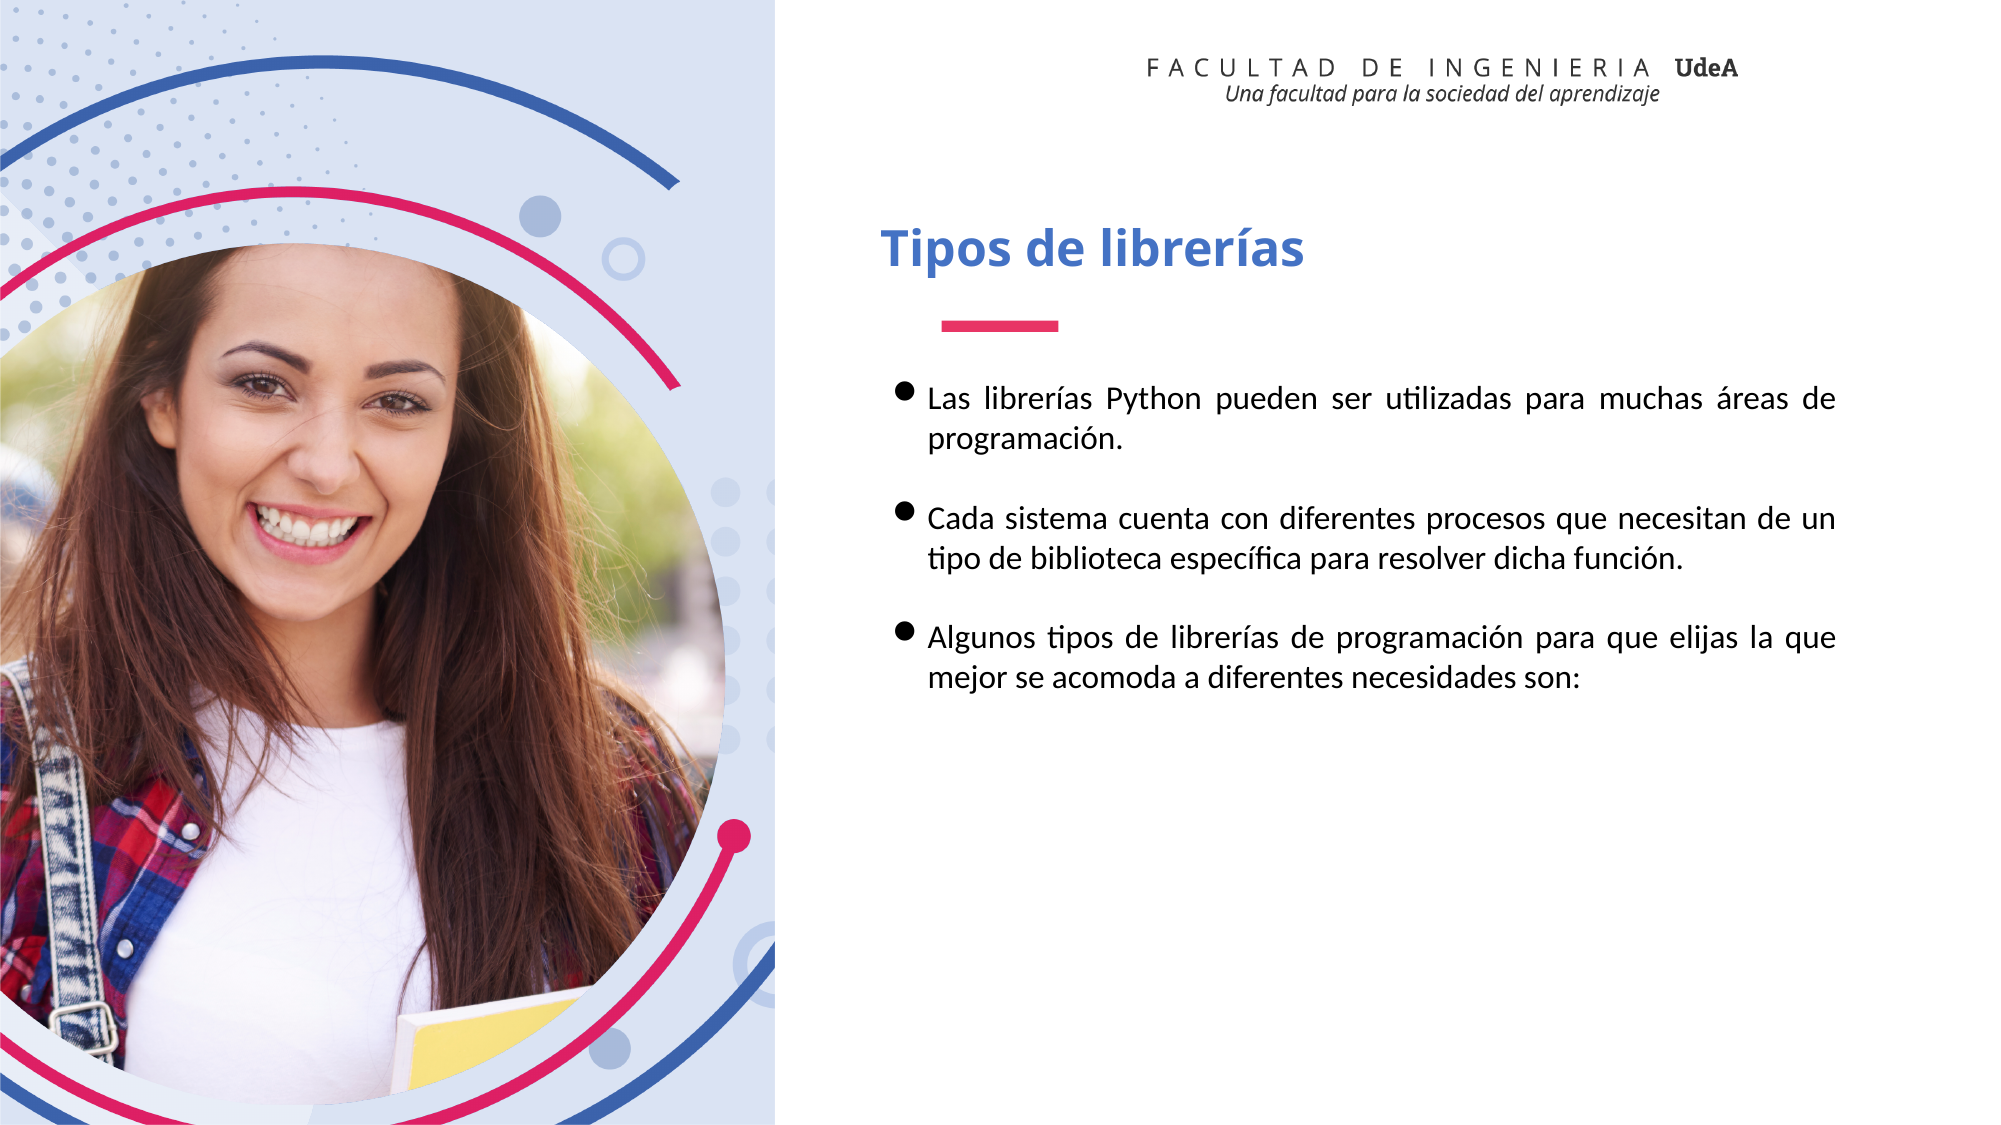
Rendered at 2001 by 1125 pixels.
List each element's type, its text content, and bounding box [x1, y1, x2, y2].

picture [1148, 57, 1738, 106]
text_box Las librerías Python pueden ser utilizadas para muchas áreas de programación. Cada sistema cuenta con diferentes procesos que necesitan de un tipo de biblioteca específica para resolver dicha función. Algunos tipos de librerías de programación para que elijas la que mejor se acomoda a diferentes necesidades son: [877, 368, 1853, 703]
picture [0, 0, 775, 1125]
text_box Tipos de librerías [865, 195, 1762, 306]
